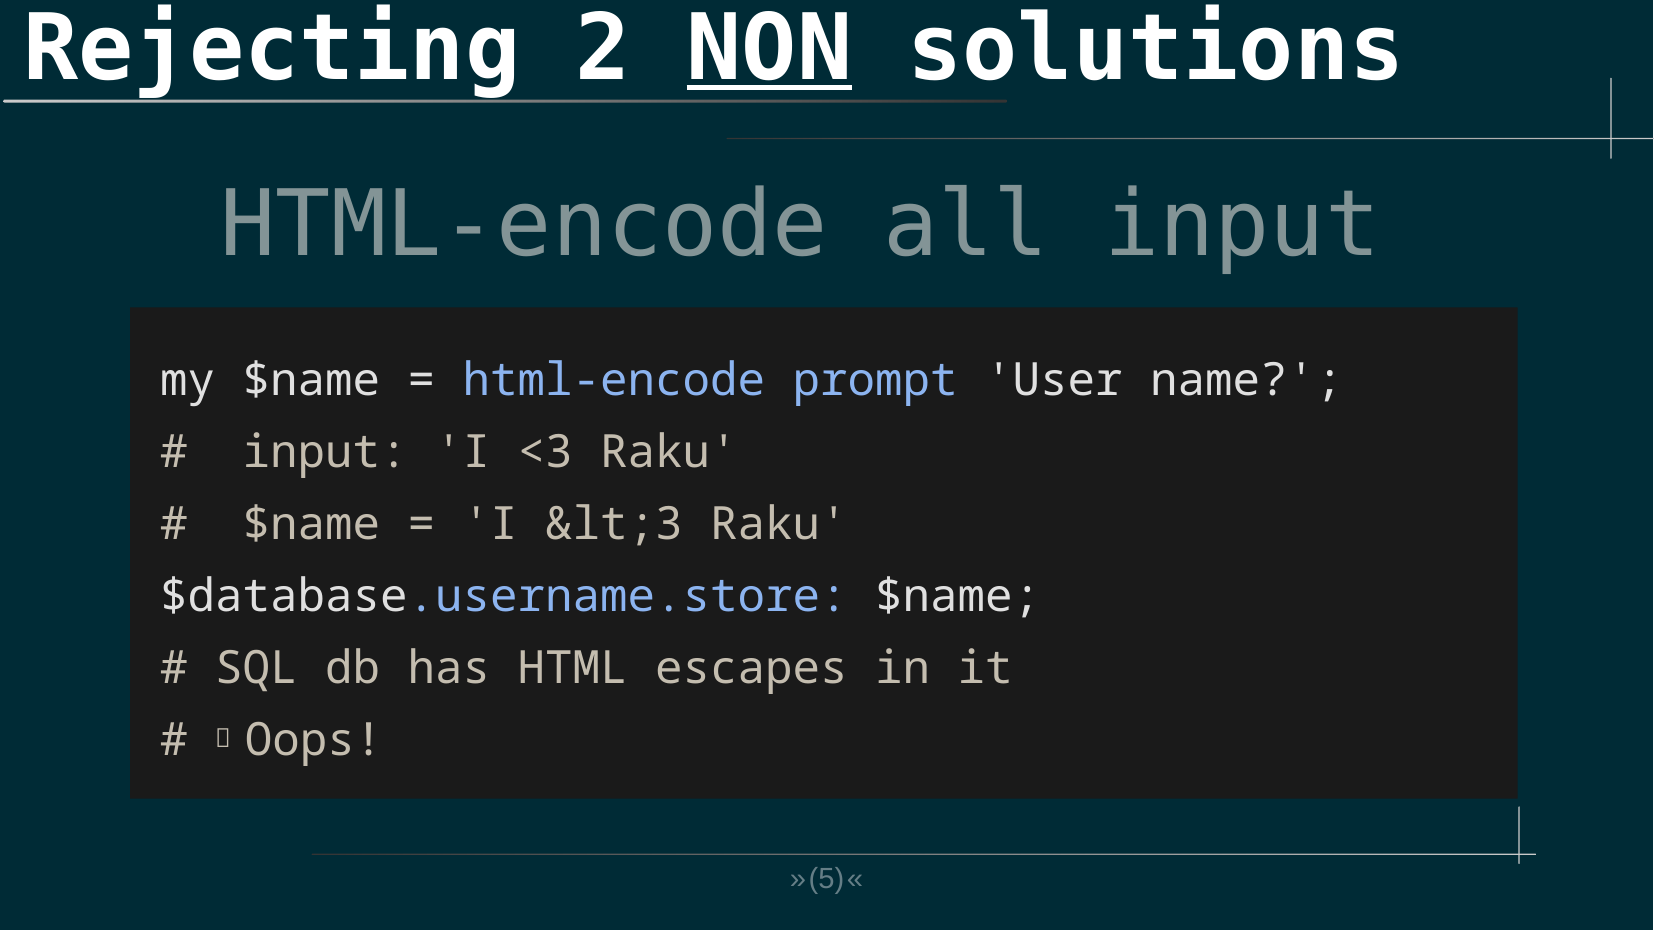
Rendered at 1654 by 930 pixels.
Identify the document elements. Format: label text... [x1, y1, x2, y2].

list HTML-encode all input [0, 0, 1646, 314]
text_box my $name = html-encode prompt 'User name?'; # input: 'I <3 Raku' # $name = 'I &lt;3 Raku' $database.username.store: $name; # SQL db has HTML escapes in it # ❌ Oops! [130, 307, 1518, 765]
title Rejecting 2 NON solutions [23, 0, 1588, 102]
